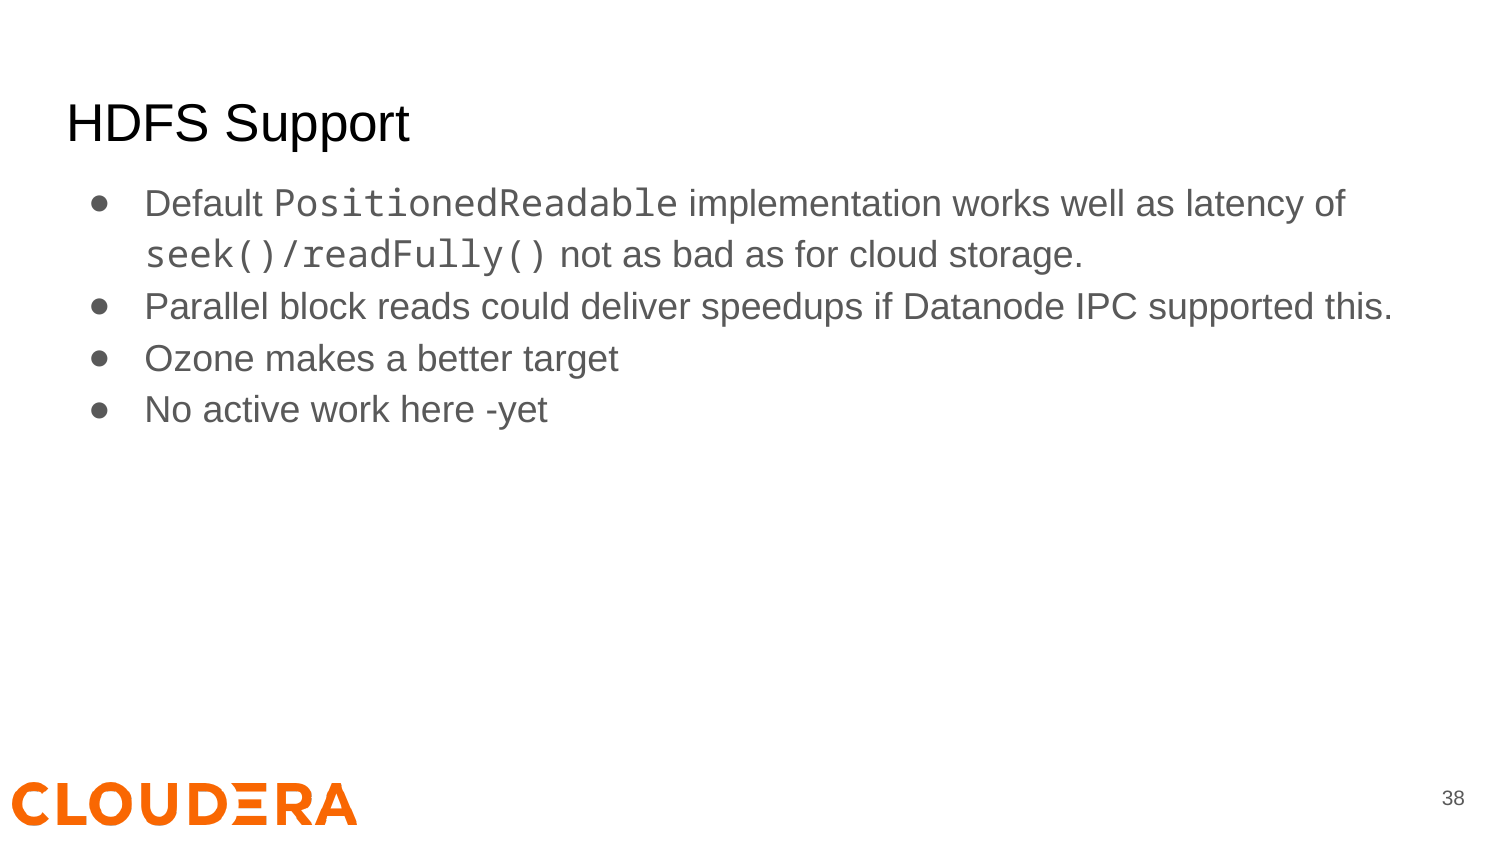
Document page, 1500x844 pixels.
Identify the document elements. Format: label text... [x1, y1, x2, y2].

list Default PositionedReadable implementation works well as latency of seek()/readFully() not as bad as for cloud storage. Parallel block reads could deliver speedups if Datanode IPC supported this. Ozone makes a better target No active work here -yet [54, 156, 1453, 718]
picture [12, 740, 357, 826]
title HDFS Support [51, 72, 1449, 167]
slide_number <number> [1389, 764, 1480, 830]
